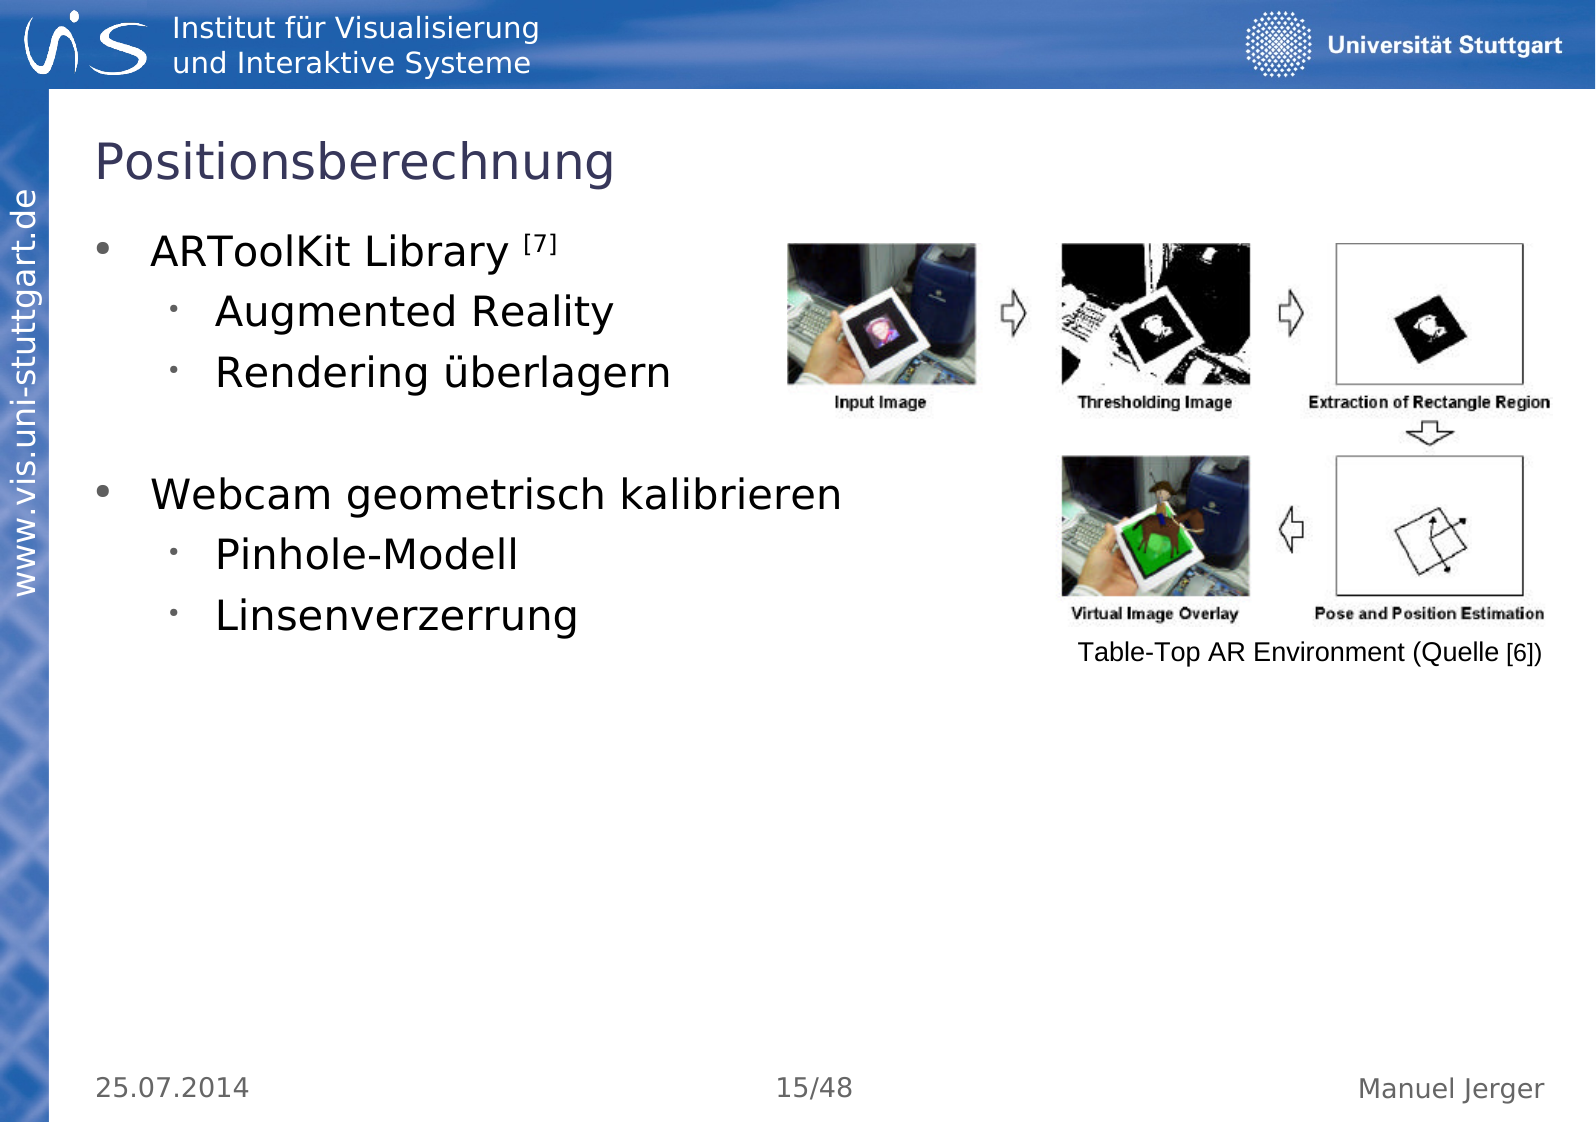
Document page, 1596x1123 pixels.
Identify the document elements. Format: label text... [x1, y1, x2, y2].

picture [0, 0, 49, 1122]
text_box Table-Top AR Environment (Quelle [6]) [1062, 627, 1560, 675]
picture [24, 0, 1596, 89]
picture [981, 243, 1553, 628]
list ARToolKit Library [7] Augmented Reality Rendering überlagern Webcam geometrisch kalibrieren Pinhole-Modell Linsenverzerrung [94, 224, 981, 1052]
title Positionsberechnung [94, 117, 1534, 201]
